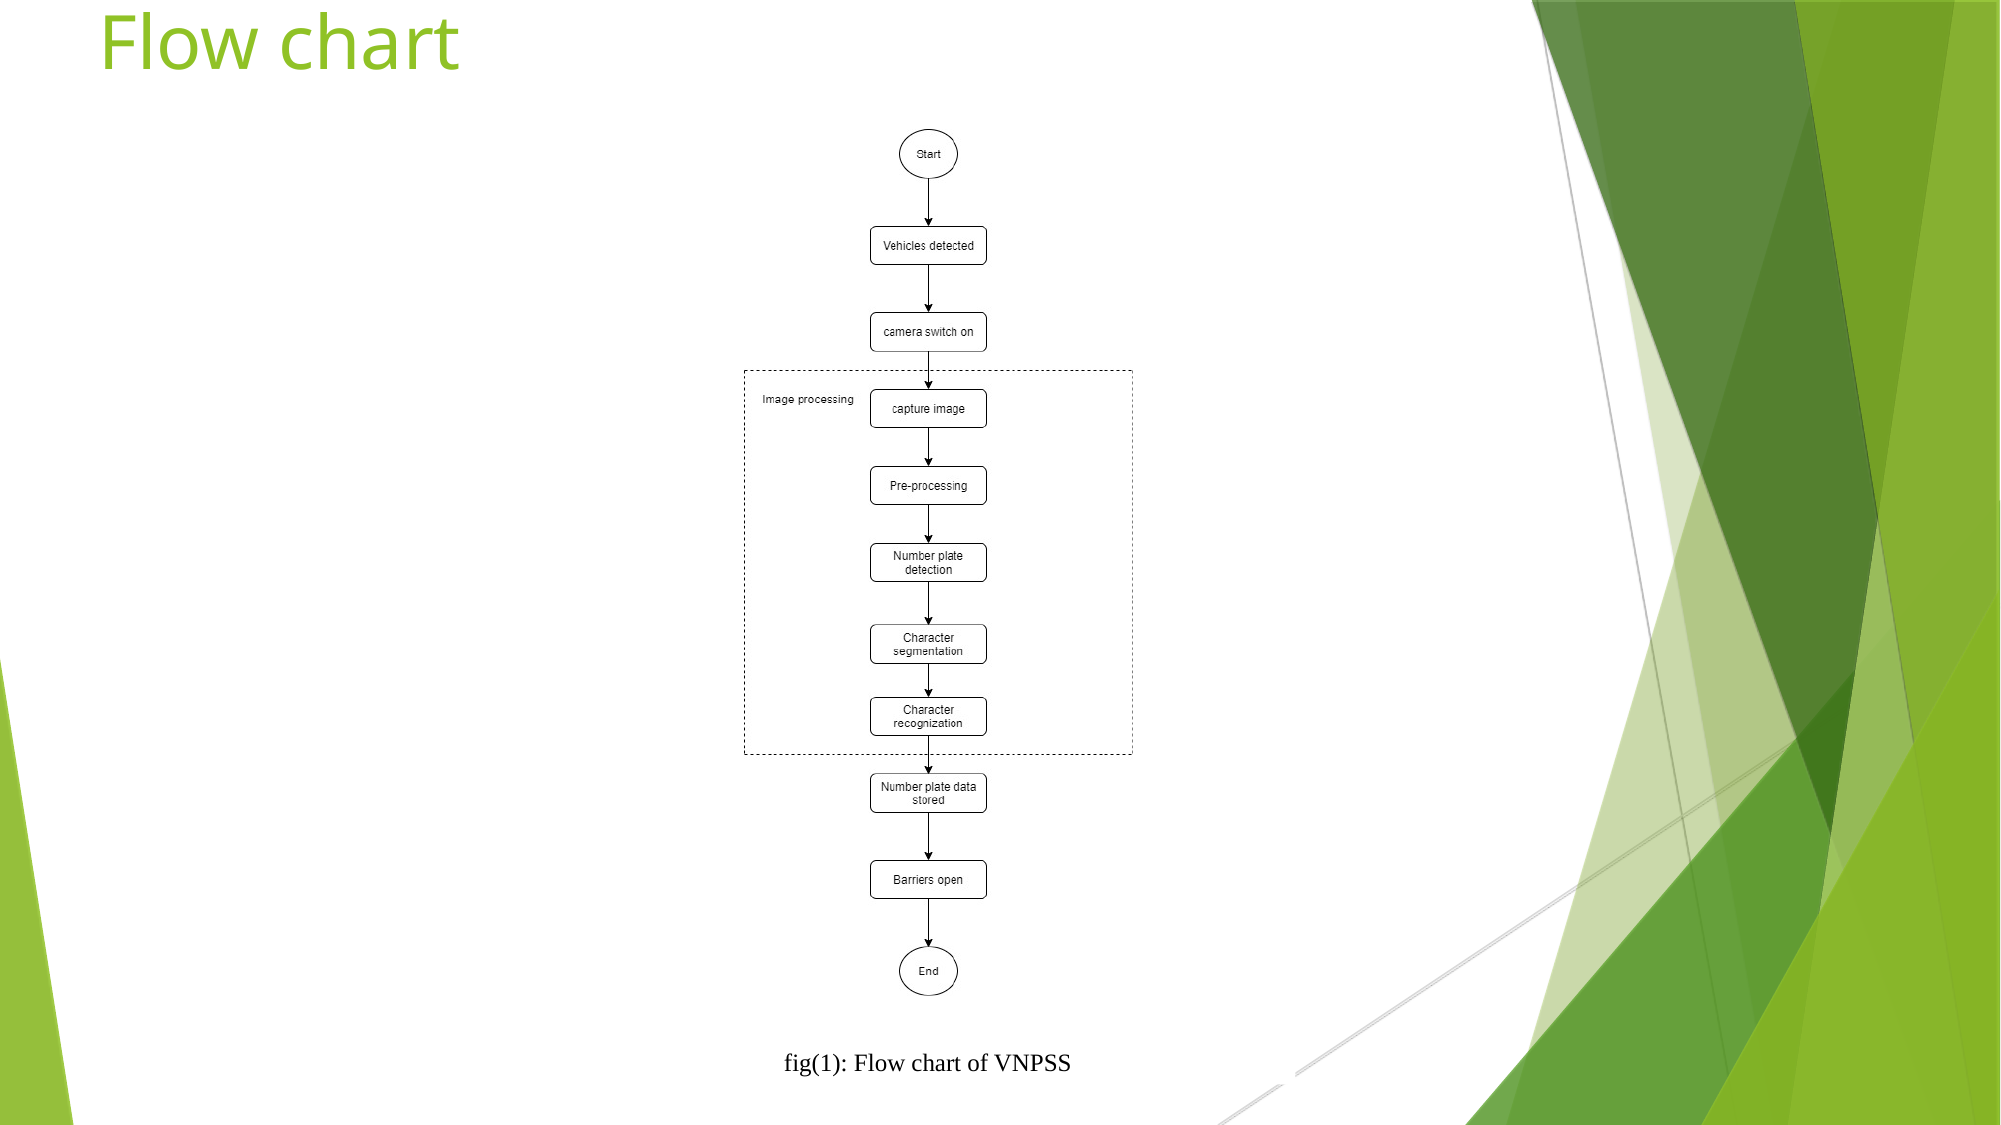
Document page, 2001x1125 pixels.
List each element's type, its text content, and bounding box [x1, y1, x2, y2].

text_box fig(1): Flow chart of VNPSS [768, 1024, 1296, 1085]
title Flow chart [83, 0, 787, 237]
picture [744, 129, 1133, 996]
